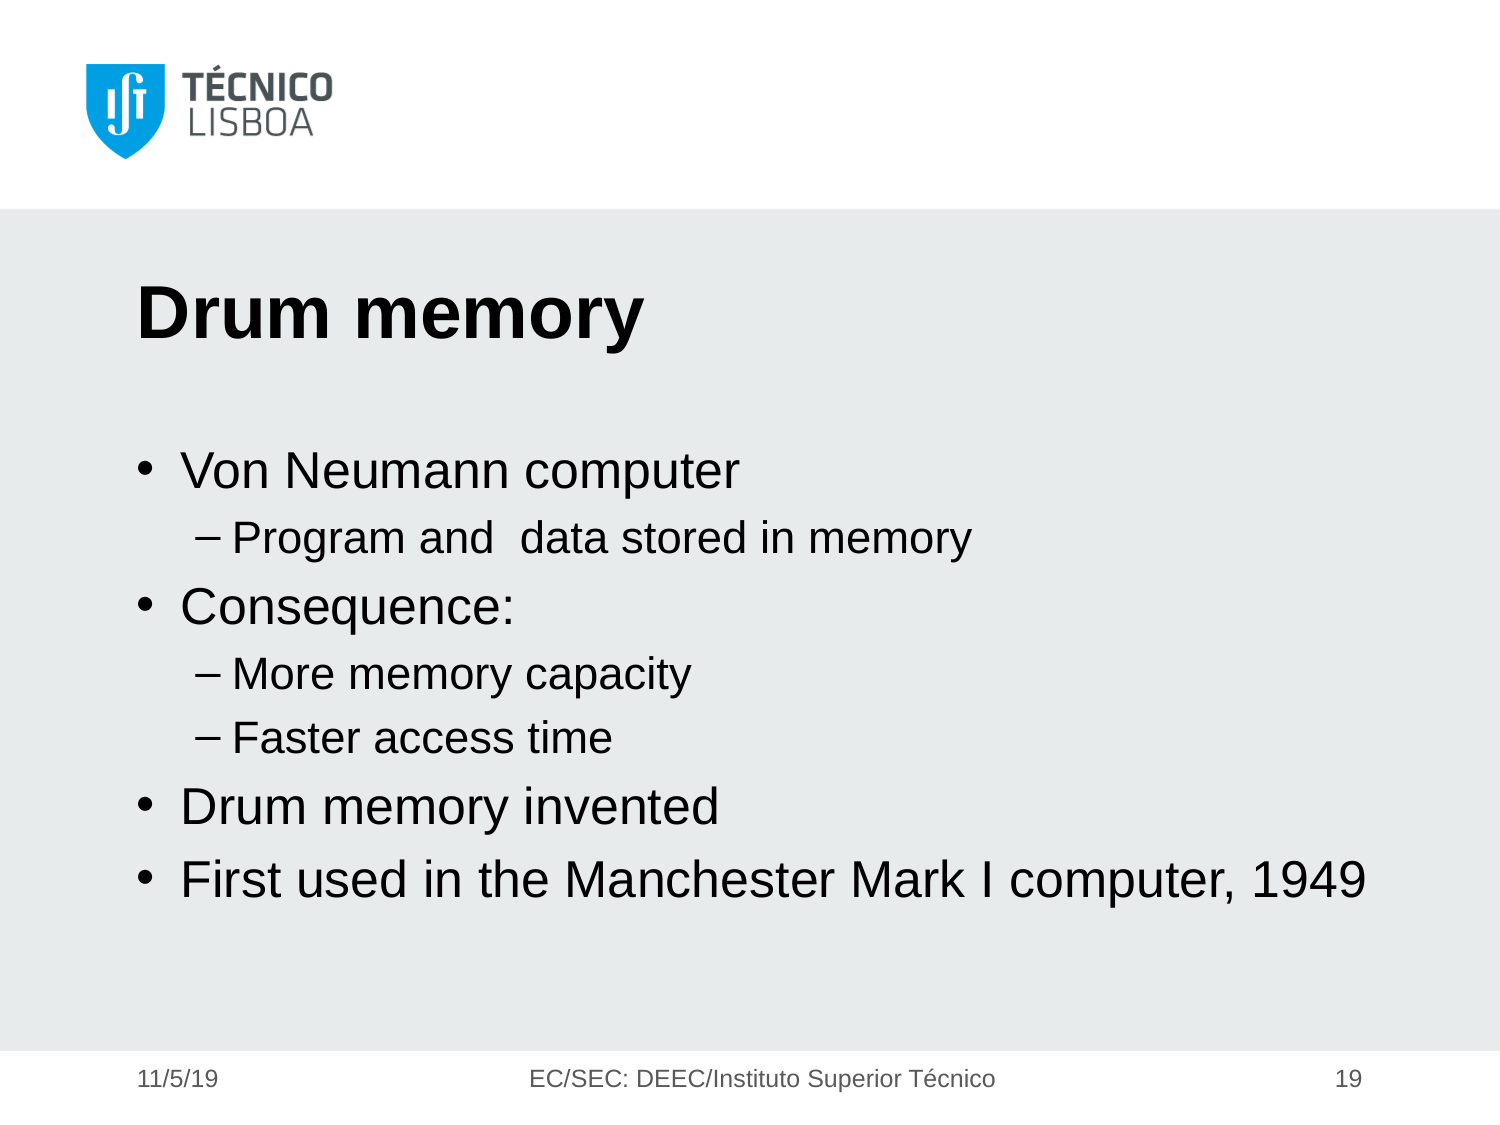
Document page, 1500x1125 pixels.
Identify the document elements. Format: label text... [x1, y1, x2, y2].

list Von Neumann computer Program and data stored in memory Consequence: More memory capacity Faster access time Drum memory invented First used in the Manchester Mark I computer, 1949 [121, 355, 1424, 961]
title Drum memory [121, 237, 1378, 355]
picture [0, 0, 1500, 1125]
slide_number 11/5/19 [121, 1052, 425, 1103]
footer EC/SEC: DEEC/Instituto Superior Técnico [512, 1052, 1021, 1103]
slide_number <number> [1077, 1052, 1378, 1103]
